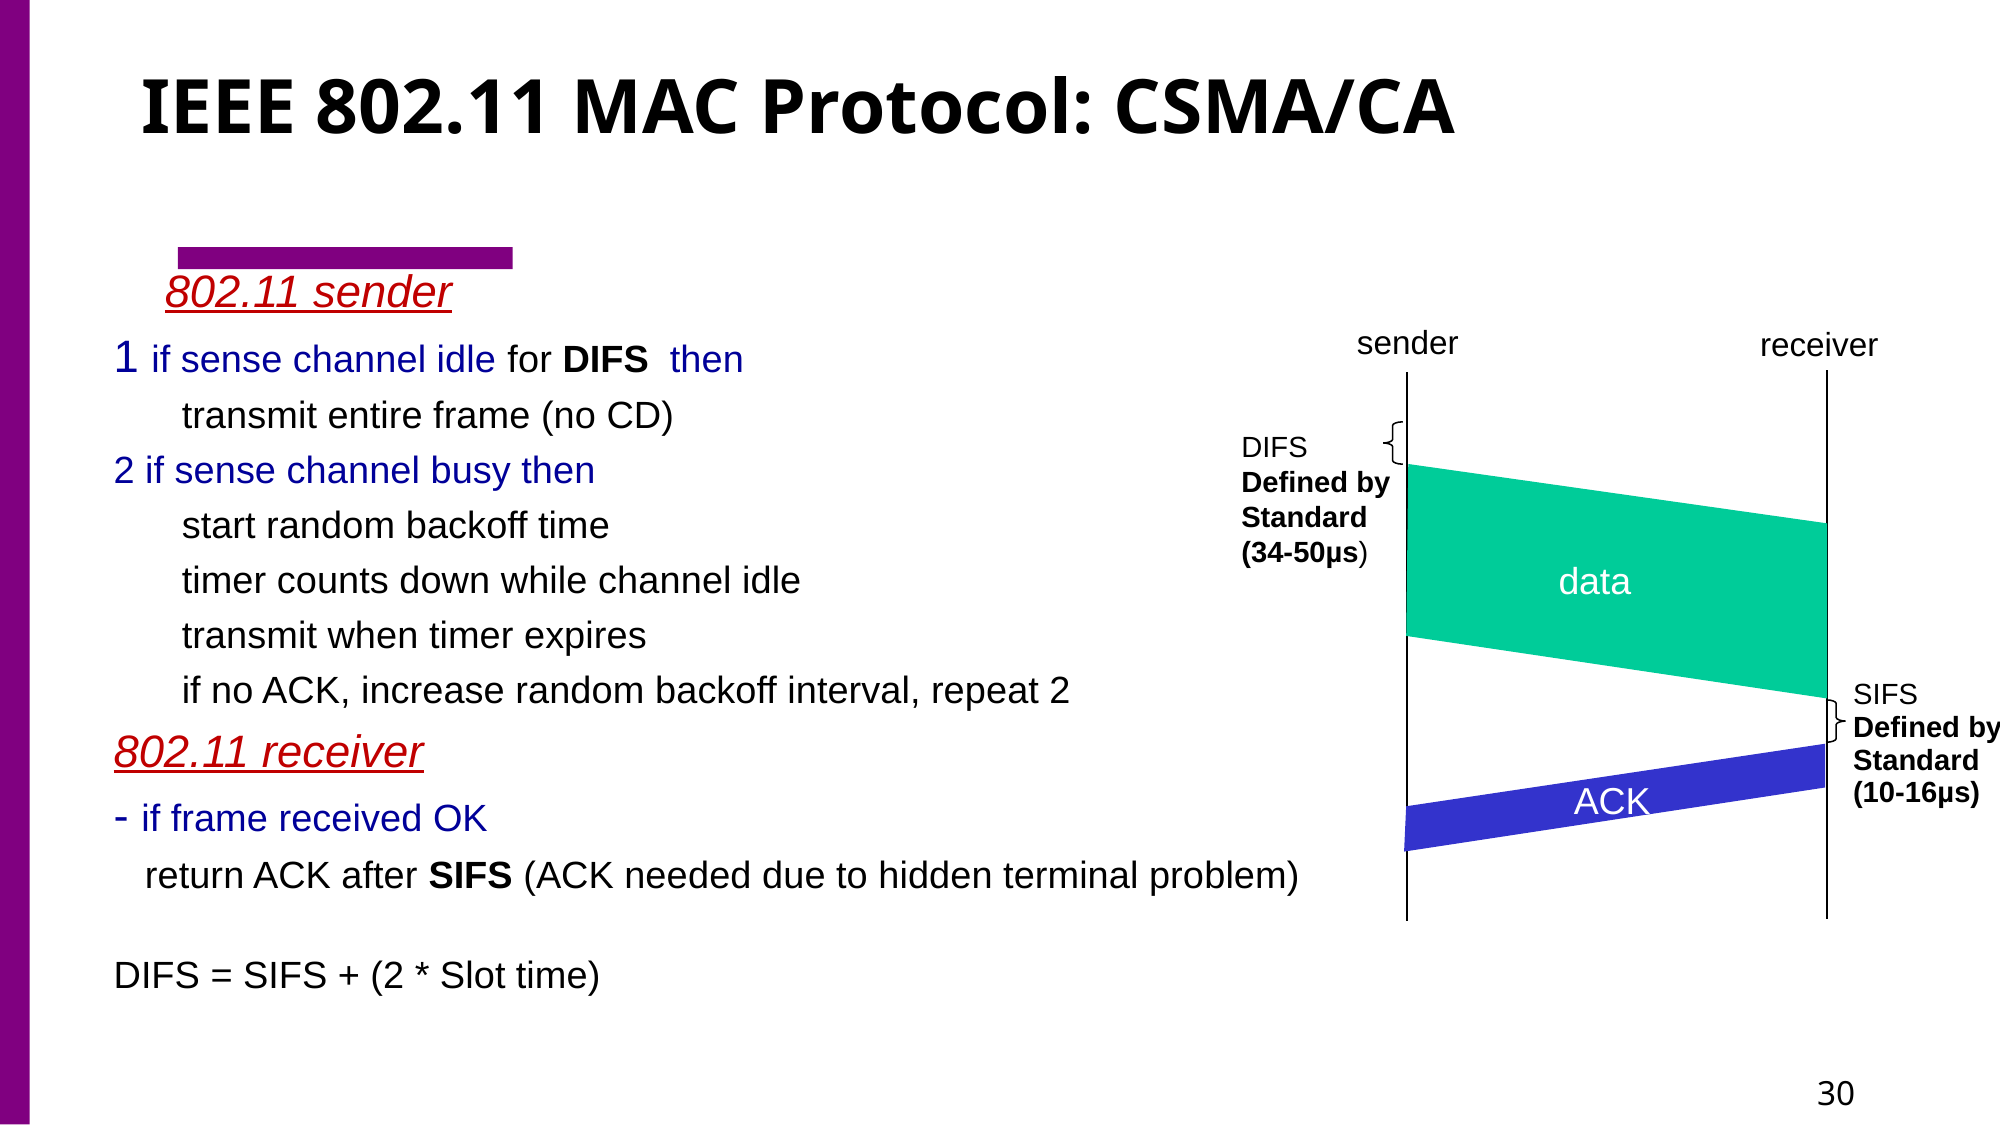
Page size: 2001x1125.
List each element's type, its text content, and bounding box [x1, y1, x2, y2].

text_box ACK [1559, 769, 1666, 830]
text_box [1655, 743, 1826, 812]
text_box data [1543, 548, 1647, 610]
text_box DIFS Defined by Standard (34-50µs) [1226, 421, 1414, 577]
text_box sender [1342, 313, 1474, 370]
text_box SIFS Defined by Standard (10-16µs) [1838, 670, 2000, 817]
list 802.11 sender 1 if sense channel idle for DIFS then transmit entire frame (no CD) 2 if sense channel busy then start random backoff time timer counts down while channel idle transmit when timer expires if no ACK, increase random backoff interval, repeat 2 802.11 receiver - if frame received OK return ACK after SIFS (ACK needed due to hidden terminal problem) DIFS = SIFS + (2 * Slot time) [98, 200, 1331, 1013]
text_box receiver [1745, 315, 1894, 371]
text_box [1404, 783, 1559, 852]
title IEEE 802.11 MAC Protocol: CSMA/CA [90, 25, 1889, 182]
